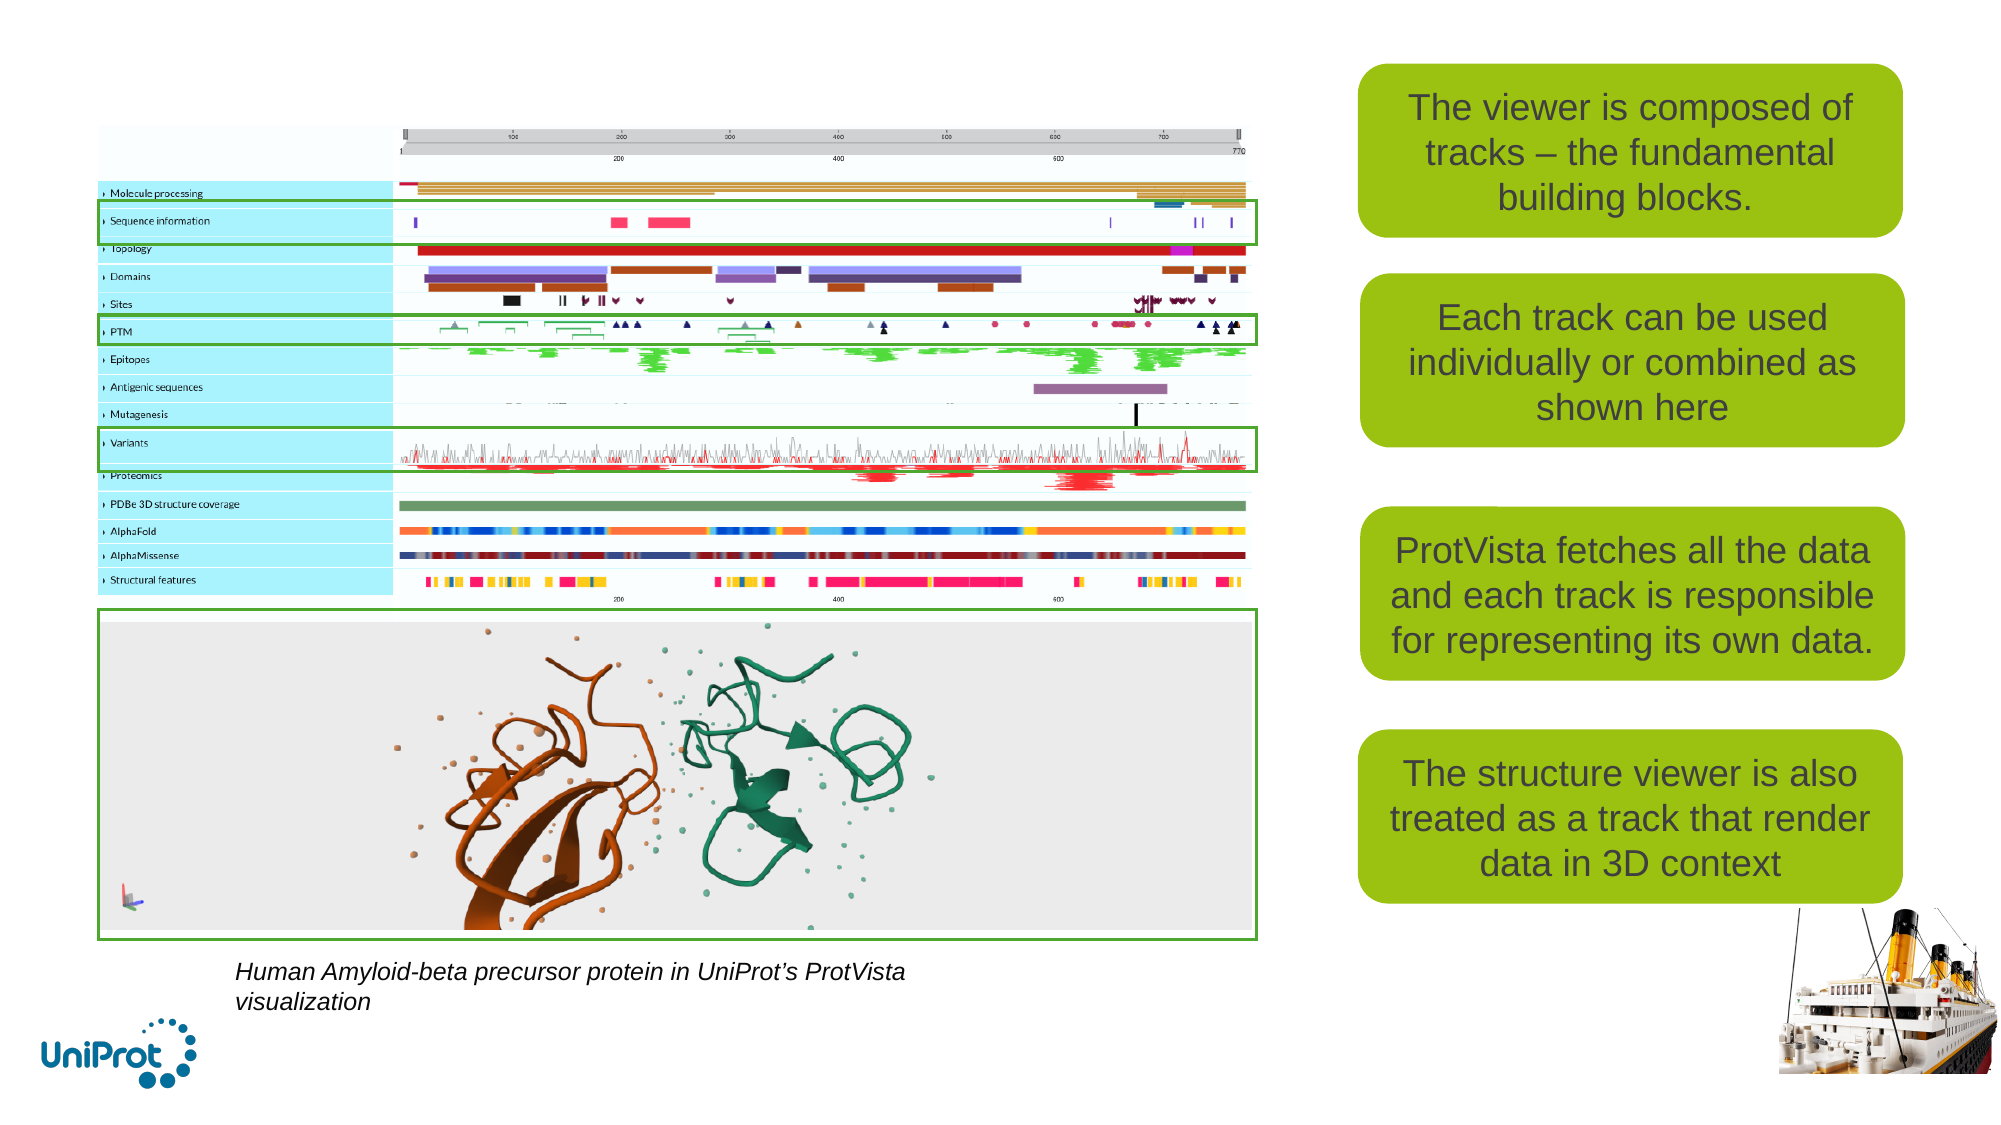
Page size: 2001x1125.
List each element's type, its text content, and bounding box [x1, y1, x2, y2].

text_box ProtVista fetches all the data and each track is responsible for representing its own data. [1361, 508, 1904, 680]
picture [98, 125, 1252, 199]
picture [100, 202, 1252, 243]
picture [100, 611, 1252, 930]
picture [98, 346, 1252, 426]
picture [98, 473, 1252, 608]
picture [100, 429, 1252, 470]
picture [26, 1005, 212, 1103]
picture [1779, 908, 2000, 1074]
picture [100, 317, 1252, 343]
text_box The structure viewer is also treated as a track that render data in 3D context [1359, 730, 1902, 903]
picture [98, 246, 1252, 313]
text_box Human Amyloid-beta precursor protein in UniProt’s ProtVista visualization [220, 948, 1061, 1114]
text_box Each track can be used individually or combined as shown here [1361, 274, 1904, 446]
text_box The viewer is composed of tracks – the fundamental building blocks. [1359, 65, 1902, 237]
